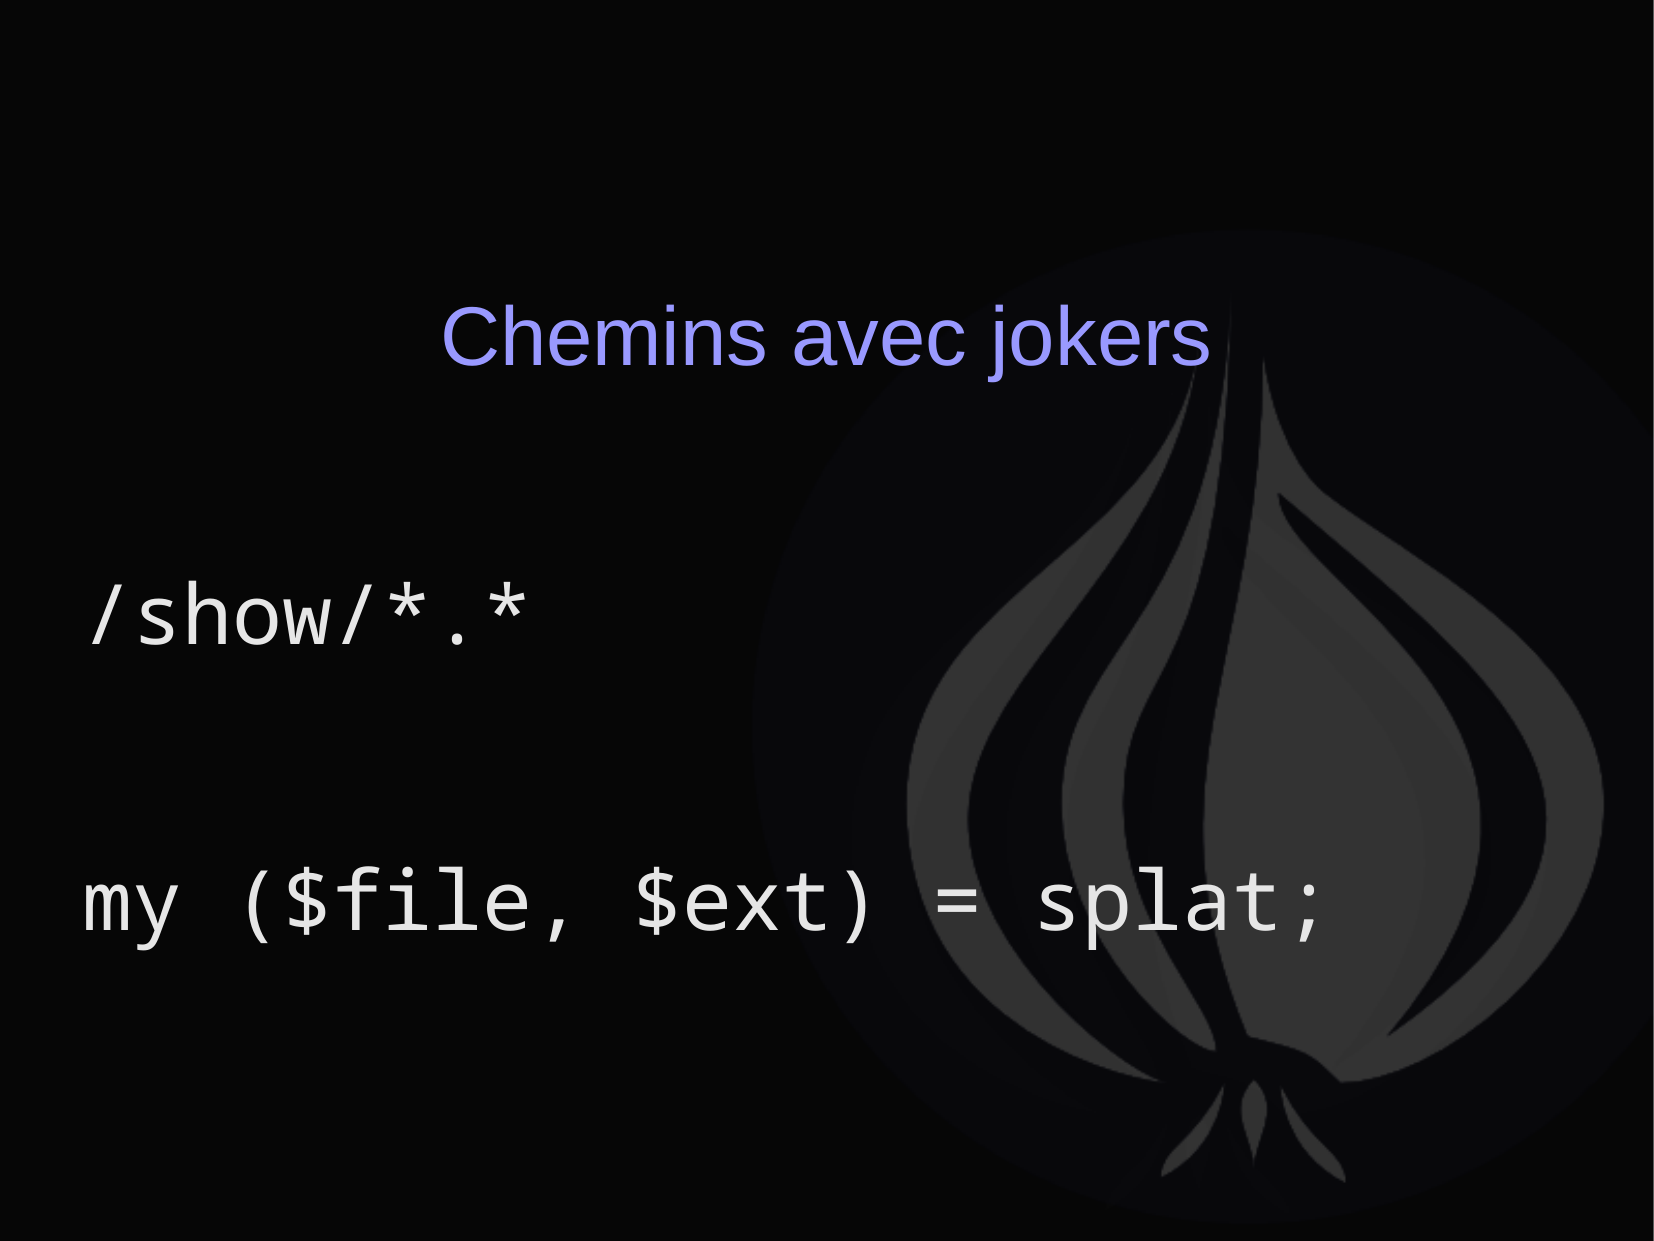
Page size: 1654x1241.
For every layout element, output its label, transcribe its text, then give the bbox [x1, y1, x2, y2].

picture [0, 0, 1654, 1241]
list Chemins avec jokers /show/*.* my ($file, $ext) = splat; [82, 290, 1571, 1109]
